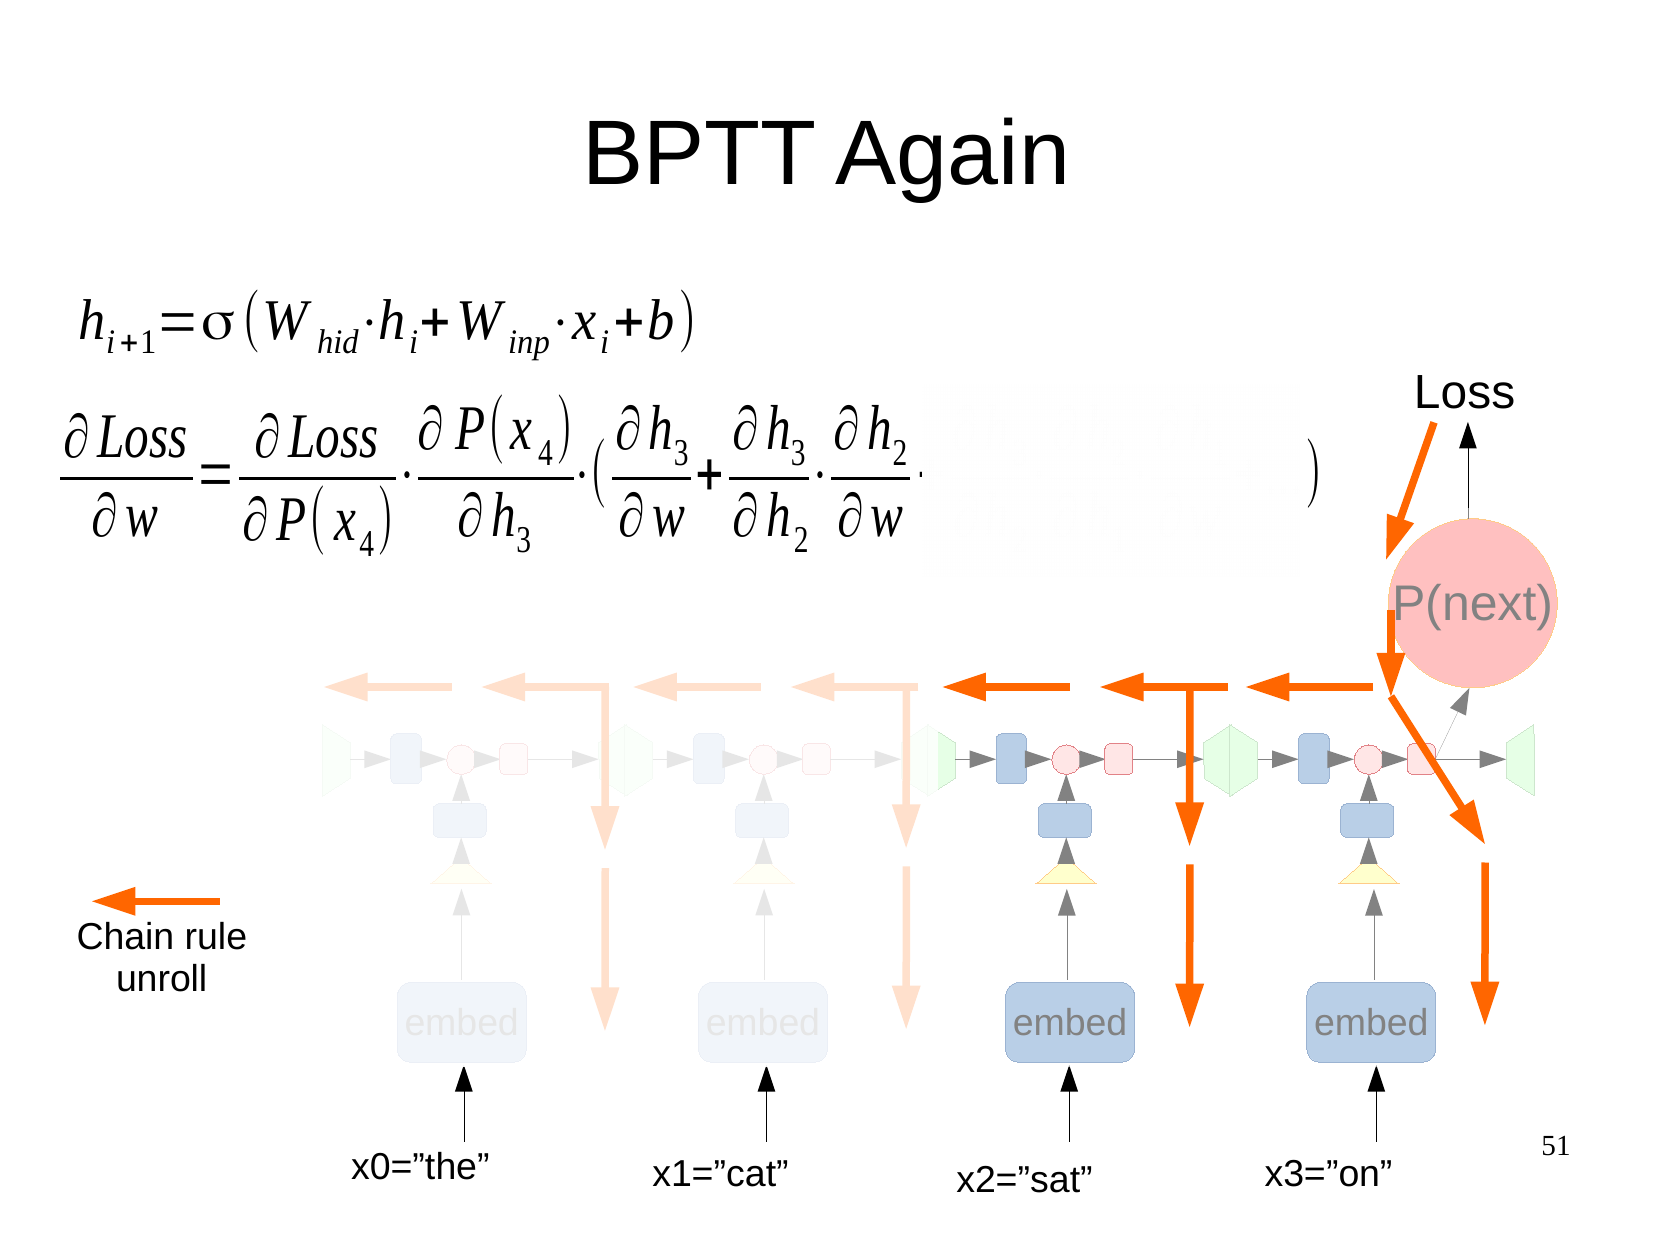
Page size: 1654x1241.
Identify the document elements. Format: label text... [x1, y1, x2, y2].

picture [160, 384, 1592, 1068]
text_box Loss [1399, 357, 1531, 447]
chart [1300, 389, 1334, 564]
text_box x3=”on” [1249, 1144, 1464, 1202]
chart [45, 389, 922, 564]
title BPTT Again [82, 49, 1571, 257]
chart [65, 285, 711, 361]
text_box x2=”sat” [941, 1150, 1168, 1208]
text_box x1=”cat” [637, 1144, 847, 1202]
text_box x0=”the” [336, 1138, 546, 1196]
text_box Chain rule unroll [61, 908, 252, 1007]
